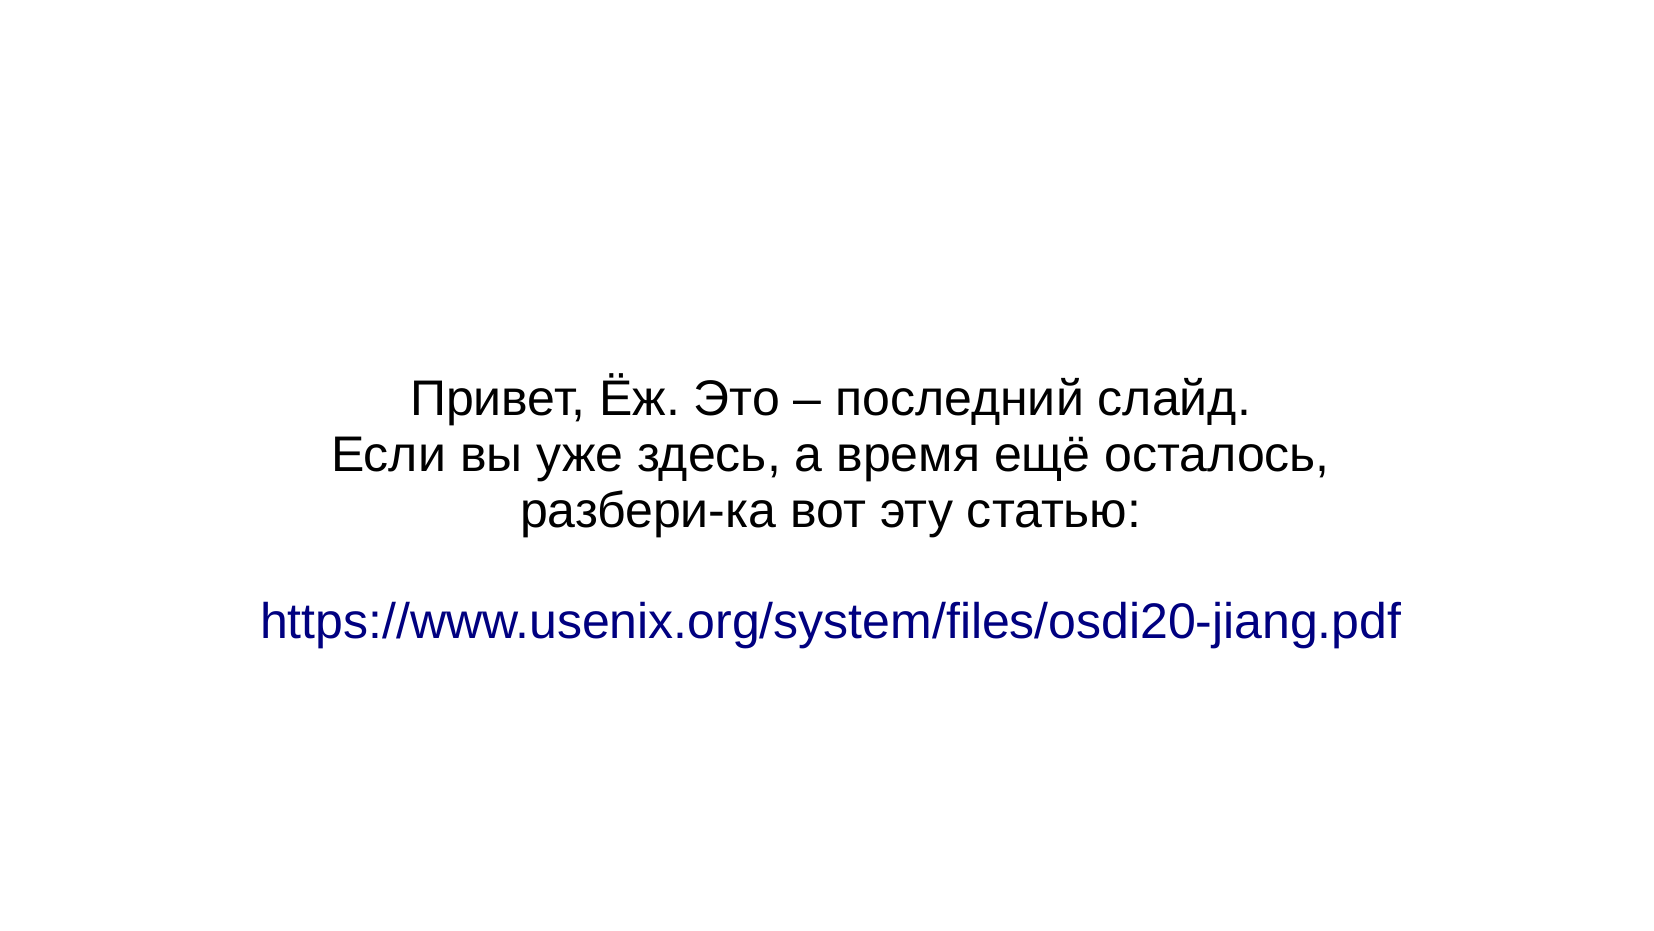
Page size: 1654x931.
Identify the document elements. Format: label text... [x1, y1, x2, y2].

subtitle Привет, Ёж. Это – последний слайд. Если вы уже здесь, а время ещё осталось, разбери-ка вот эту статью: https://www.usenix.org/system/files/osdi20-jiang.pdf [86, 240, 1576, 780]
